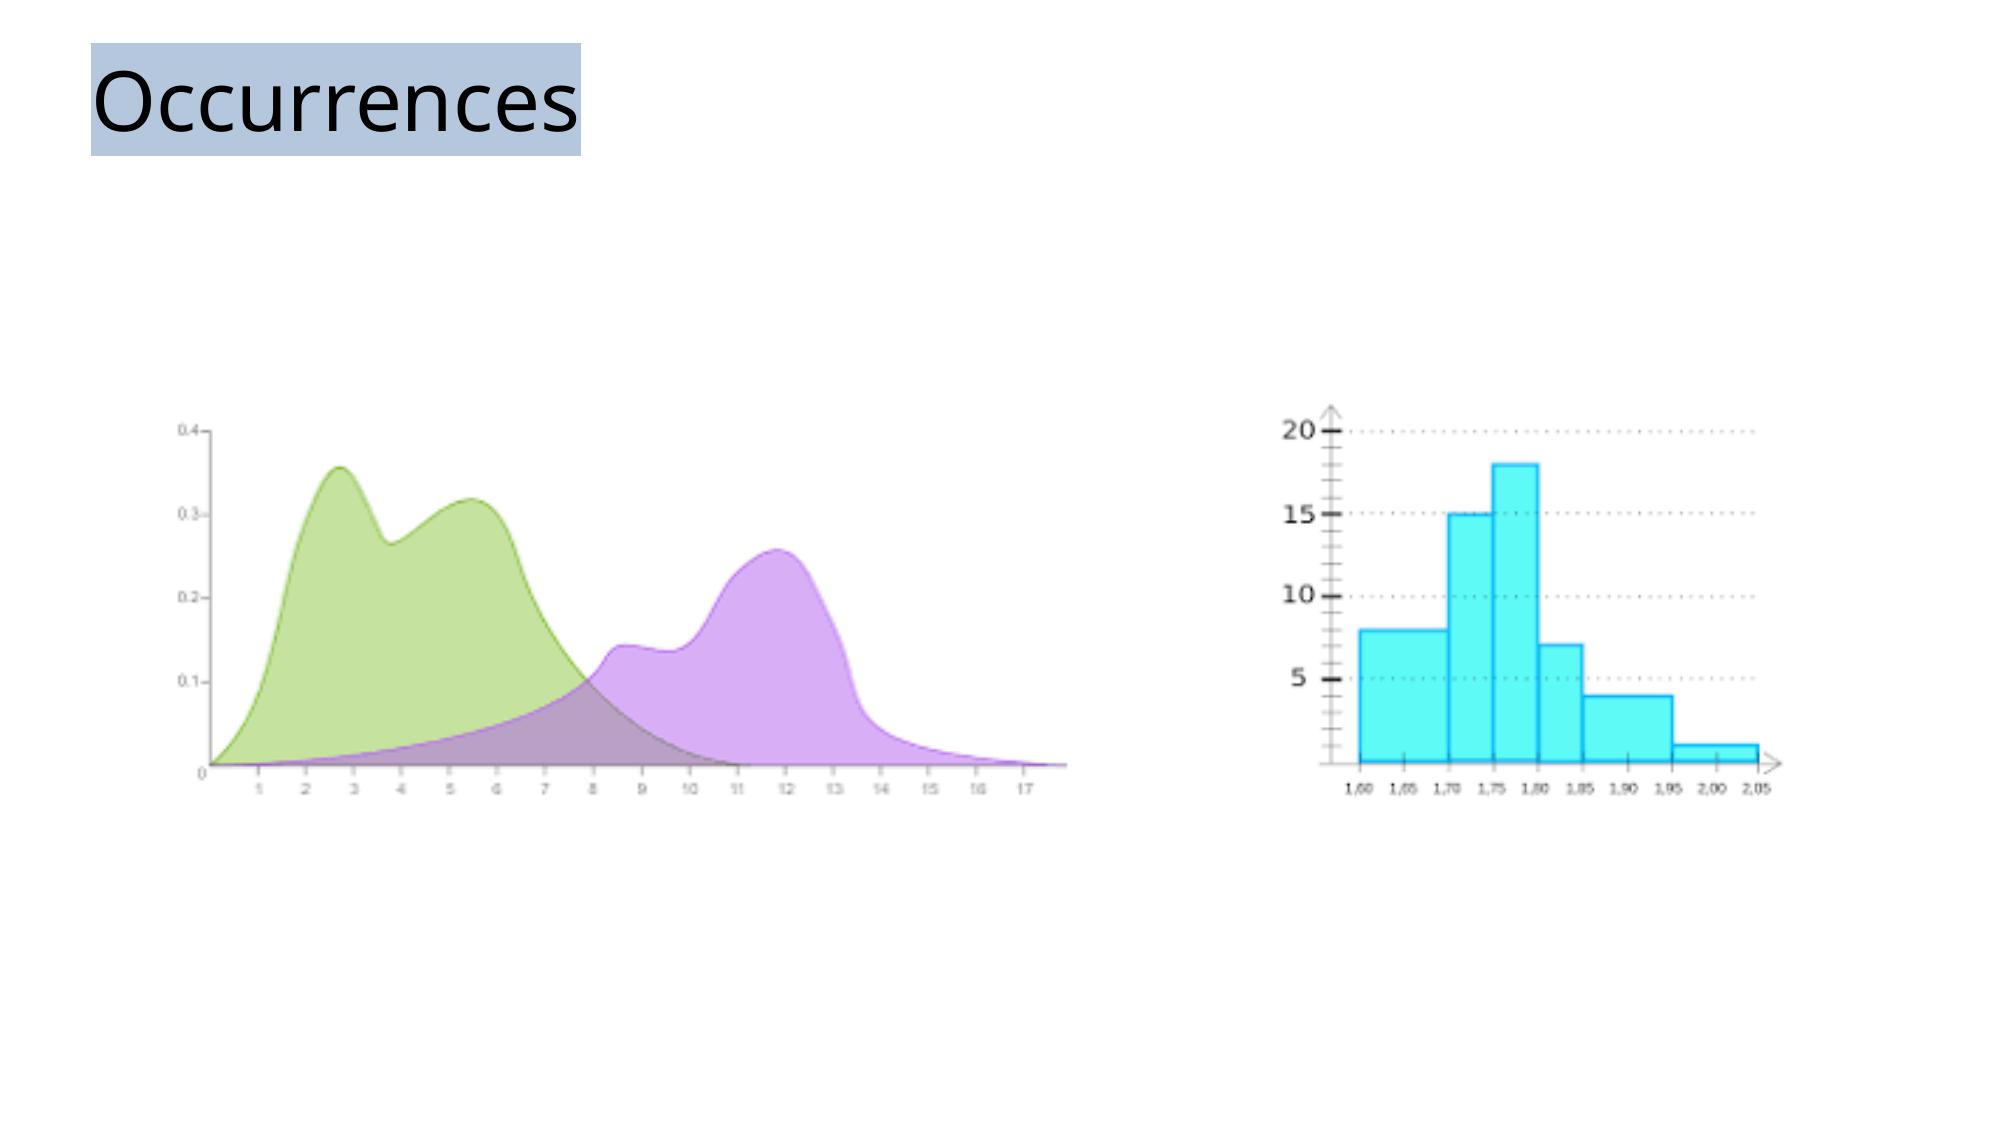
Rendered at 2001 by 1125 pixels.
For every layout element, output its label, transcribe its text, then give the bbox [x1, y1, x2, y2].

picture [1269, 361, 1802, 820]
picture [148, 397, 1099, 815]
text_box Occurrences [76, 35, 1028, 461]
